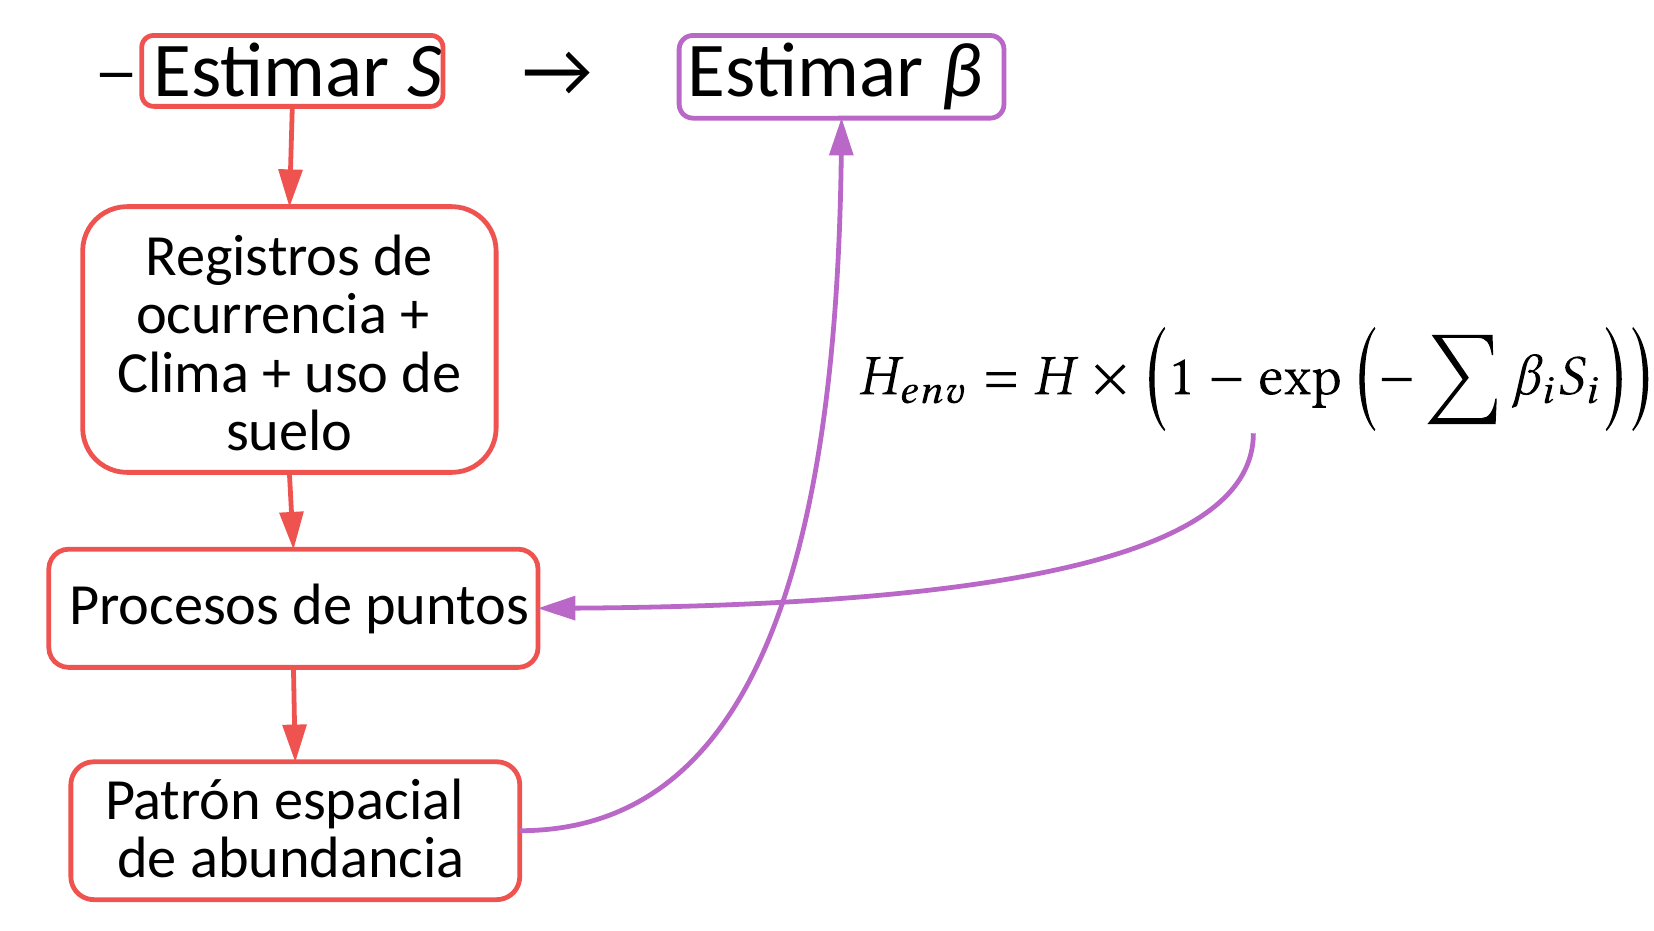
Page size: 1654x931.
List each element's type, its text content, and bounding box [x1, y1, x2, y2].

text_box Registros de ocurrencia + Clima + uso de suelo [468, 224, 538, 473]
picture [856, 324, 1651, 434]
list Estimar S → Estimar β [682, 38, 1001, 115]
text_box Registros de ocurrencia + Clima + uso de suelo [41, 224, 111, 473]
list Estimar S → Estimar β [11, 0, 1500, 184]
text_box Patrón espacial de abundancia [90, 768, 492, 897]
text_box Procesos de puntos [54, 573, 535, 647]
list Estimar S → Estimar β [145, 38, 440, 103]
text_box Registros de ocurrencia + Clima + uso de suelo [86, 224, 493, 469]
